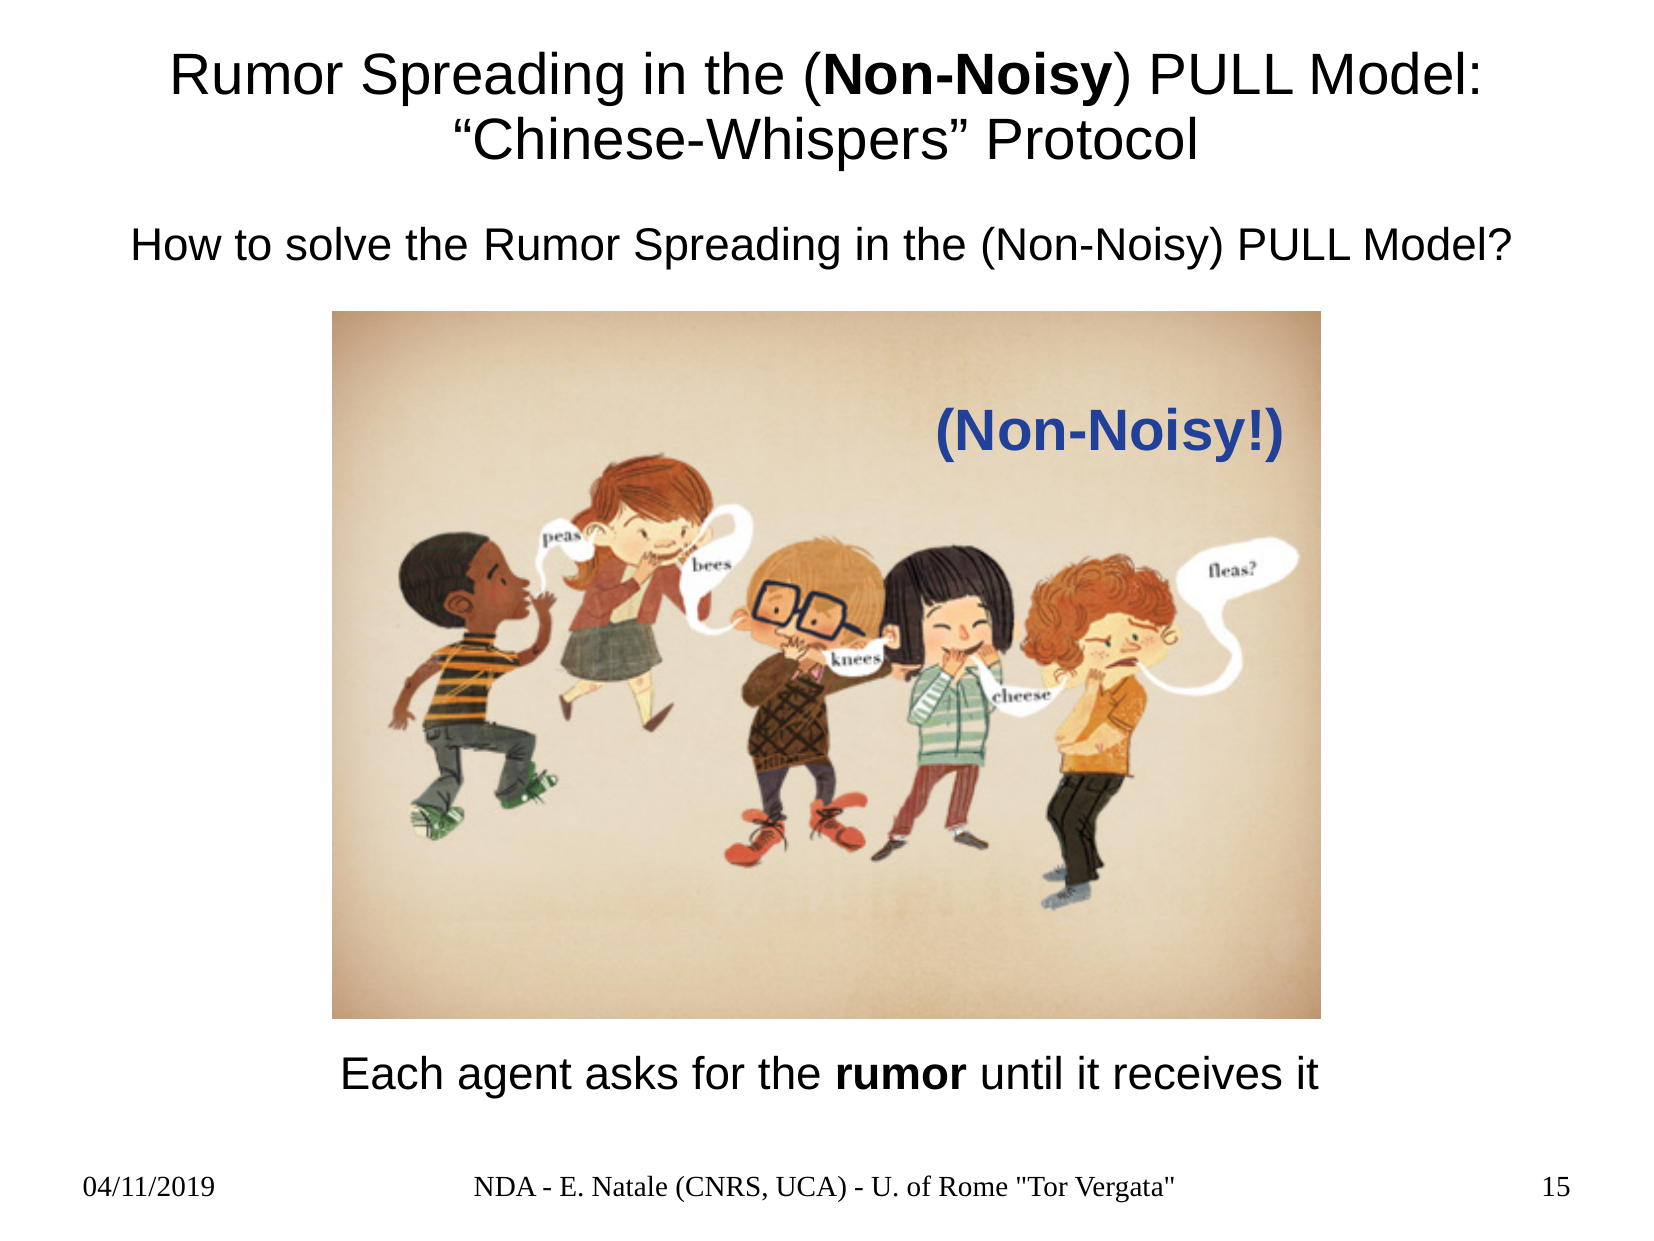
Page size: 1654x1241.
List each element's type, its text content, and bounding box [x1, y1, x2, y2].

text_box (Non-Noisy!) [920, 390, 1301, 471]
title How to solve the Rumor Spreading in the (Non-Noisy) PULL Model? [130, 177, 1541, 309]
picture [332, 311, 1321, 1019]
title Rumor Spreading in the (Non-Noisy) PULL Model: “Chinese-Whispers” Protocol [82, 41, 1571, 173]
title Each agent asks for the rumor until it receives it [130, 1047, 1530, 1100]
